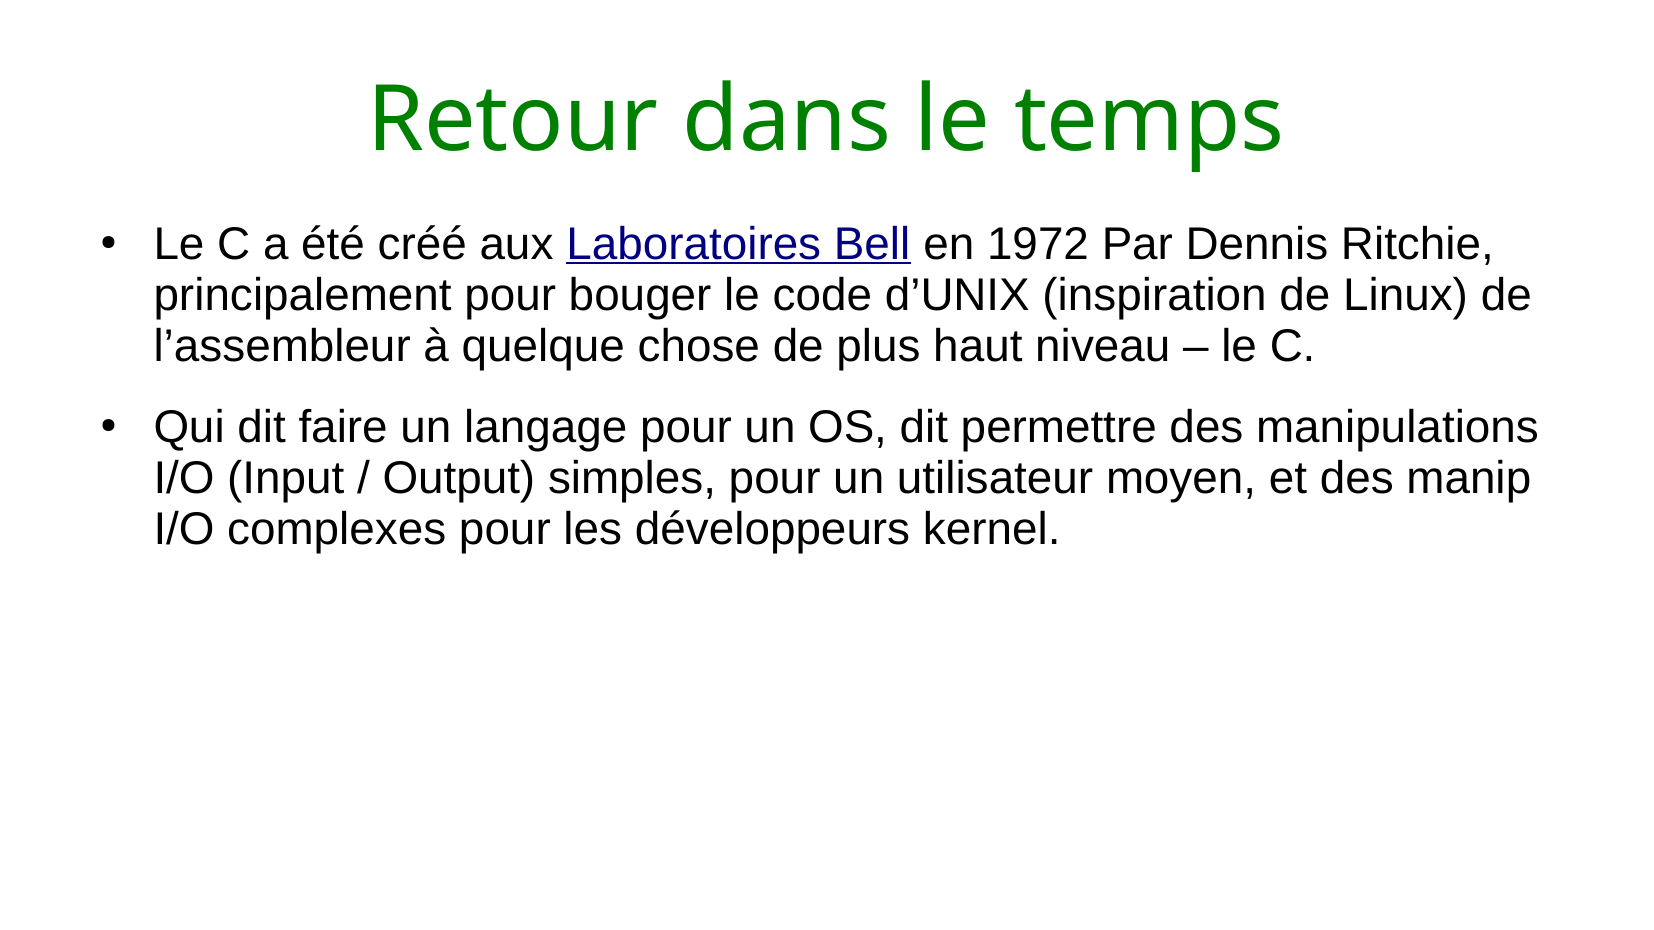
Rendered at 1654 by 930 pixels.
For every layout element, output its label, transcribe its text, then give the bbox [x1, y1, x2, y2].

title Retour dans le temps [82, 37, 1571, 193]
list Le C a été créé aux Laboratoires Bell en 1972 Par Dennis Ritchie, principalement pour bouger le code d’UNIX (inspiration de Linux) de l’assembleur à quelque chose de plus haut niveau – le C. Qui dit faire un langage pour un OS, dit permettre des manipulations I/O (Input / Output) simples, pour un utilisateur moyen, et des manip I/O complexes pour les développeurs kernel. [82, 217, 1571, 757]
